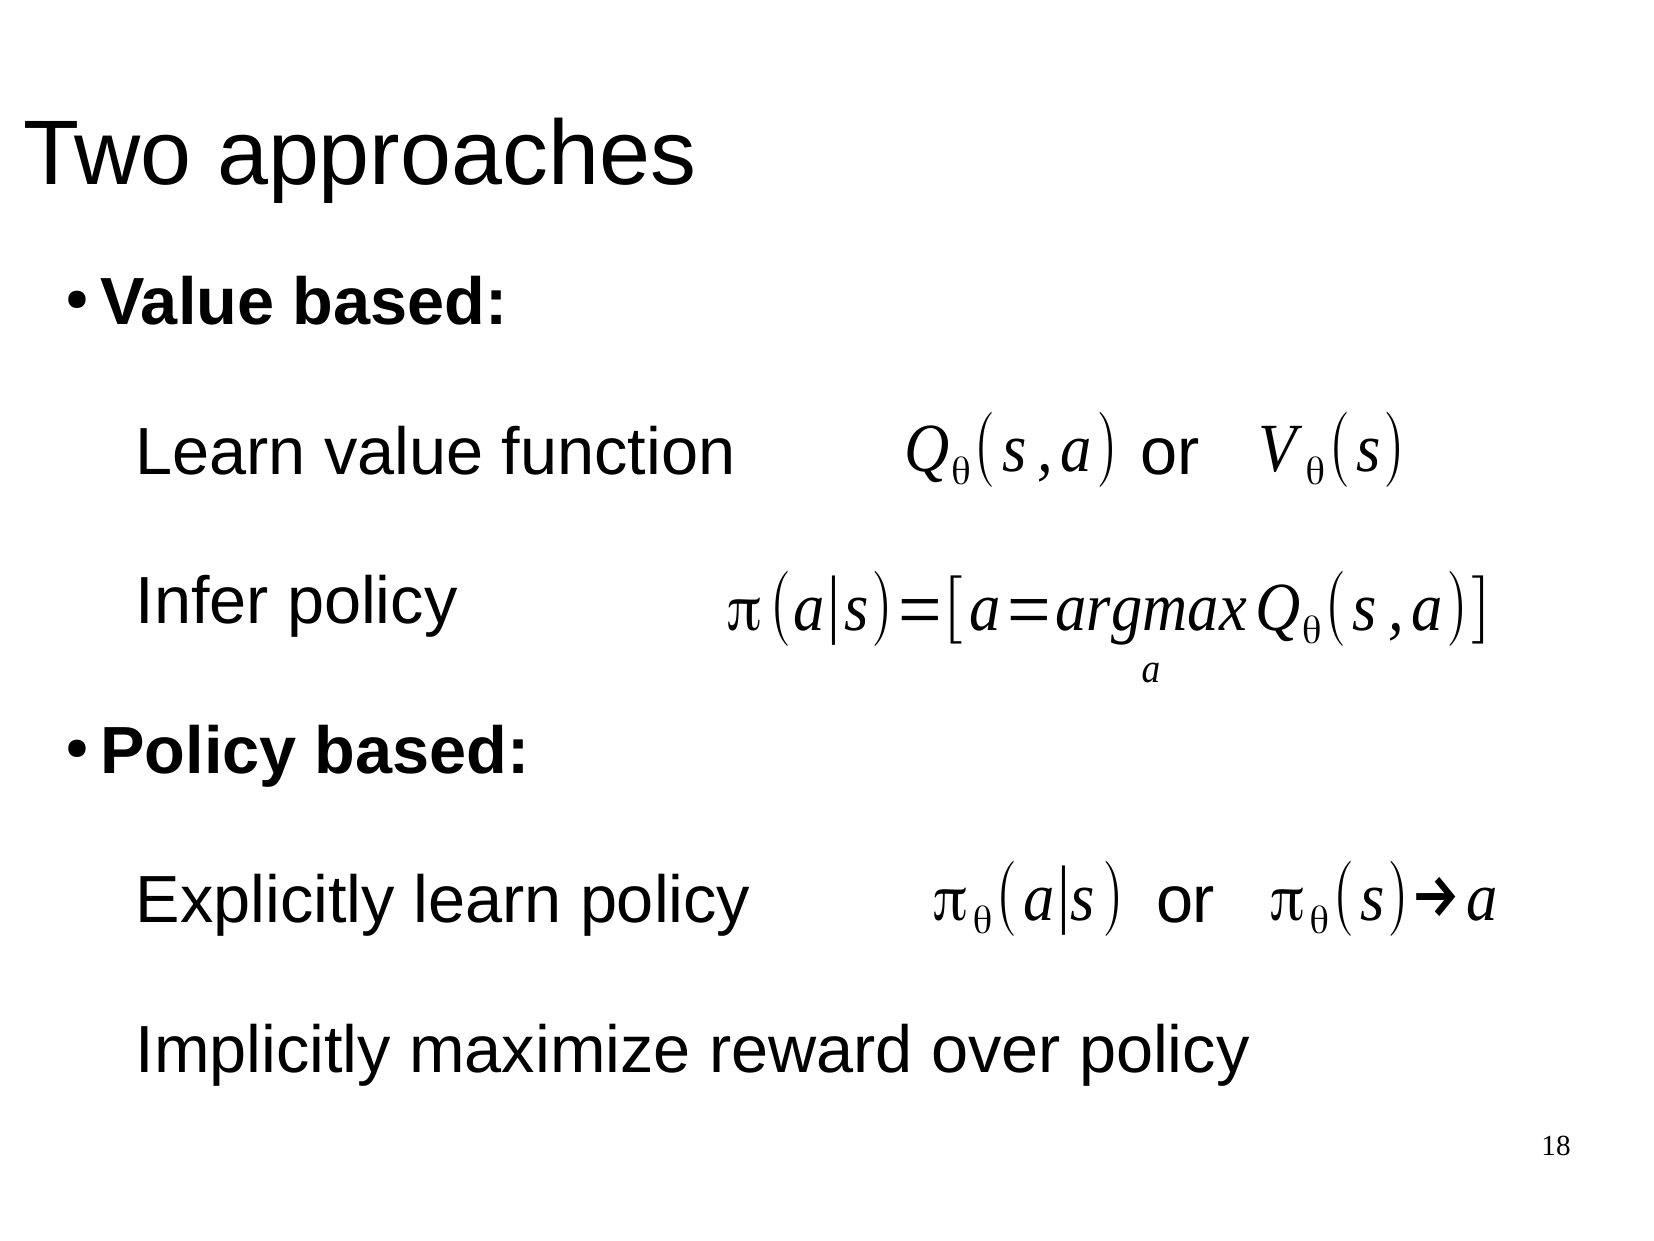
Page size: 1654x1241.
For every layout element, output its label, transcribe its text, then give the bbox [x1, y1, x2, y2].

chart [711, 566, 1502, 691]
chart [888, 406, 1131, 490]
chart [918, 855, 1137, 939]
text_box Value based: Learn value function or Infer policy Policy based: Explicitly learn policy or Implicitly maximize reward over policy [64, 264, 1486, 1087]
title Two approaches [23, 49, 1512, 257]
chart [1254, 855, 1516, 939]
chart [1243, 406, 1422, 490]
